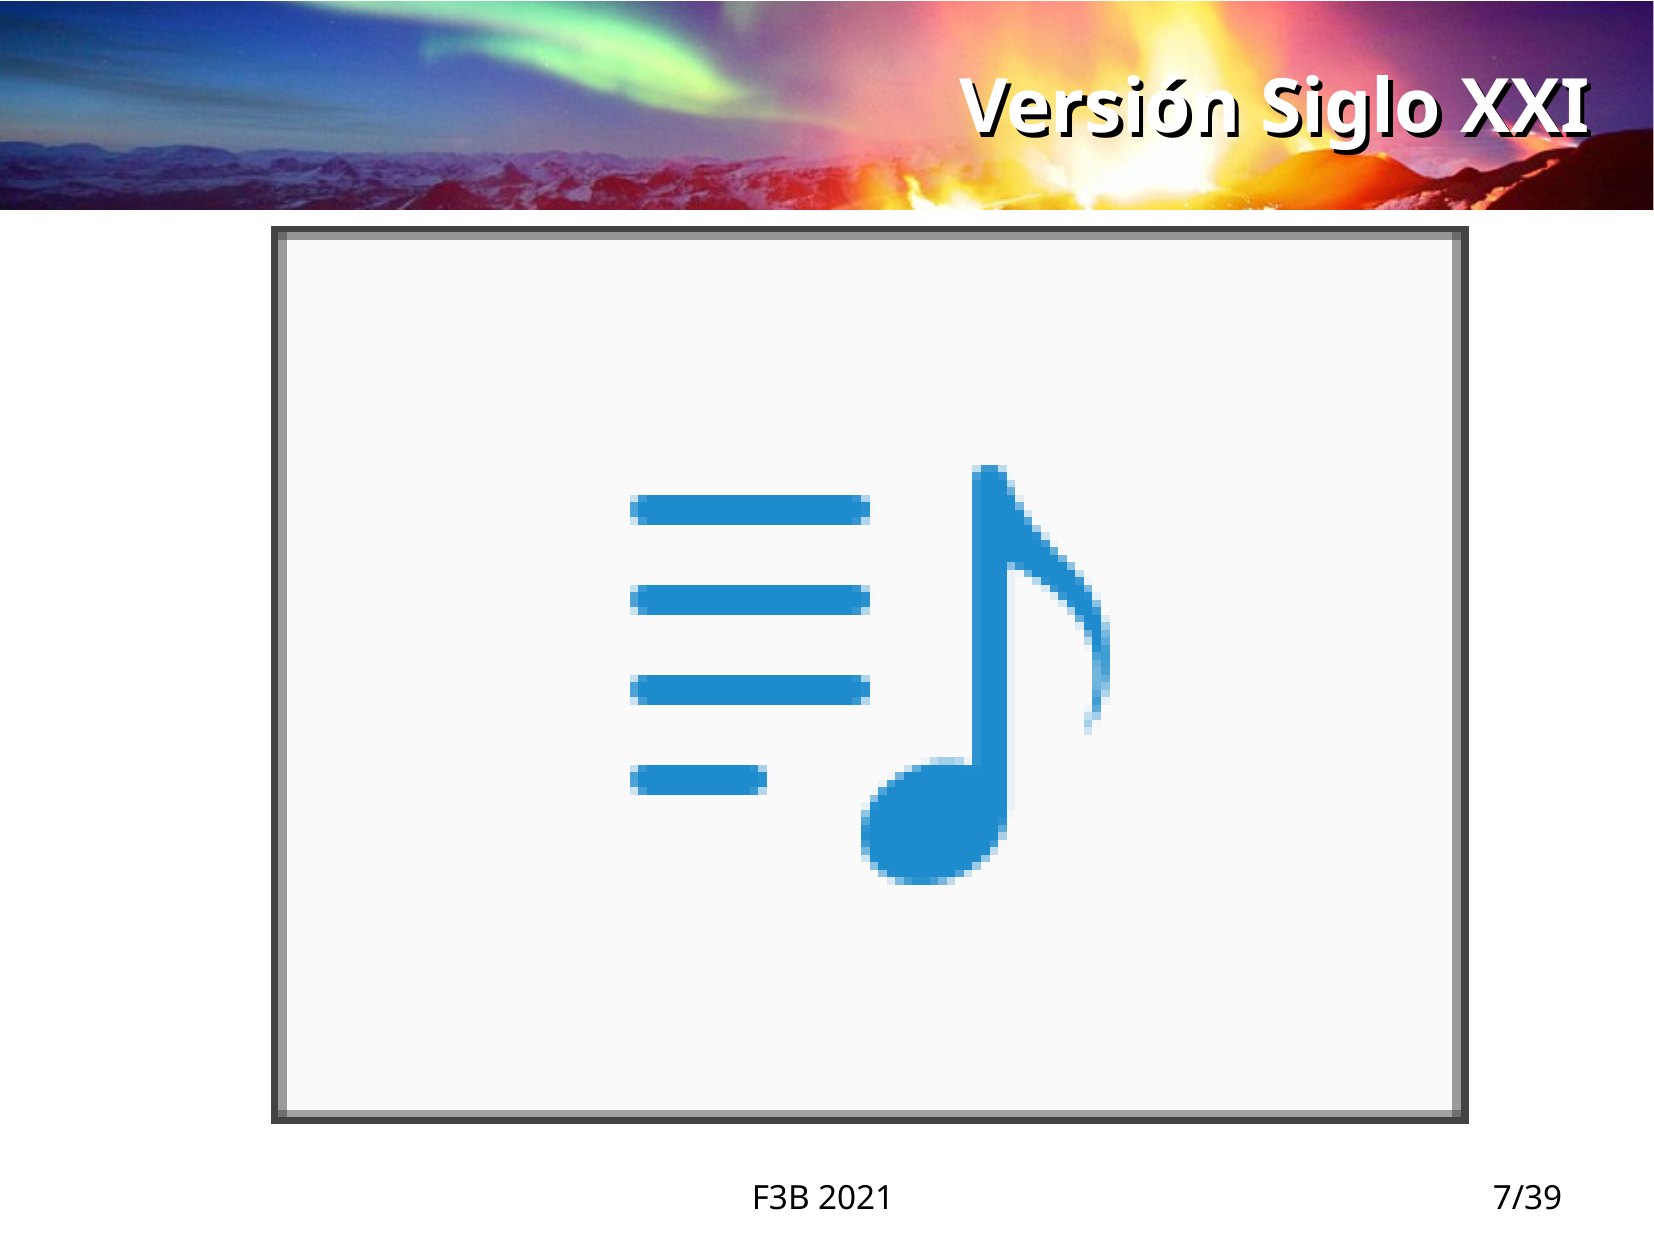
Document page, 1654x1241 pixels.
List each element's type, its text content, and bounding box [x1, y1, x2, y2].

title Versión Siglo XXI [45, 15, 1606, 191]
picture [0, 1, 1654, 210]
text_box [270, 225, 1470, 1126]
